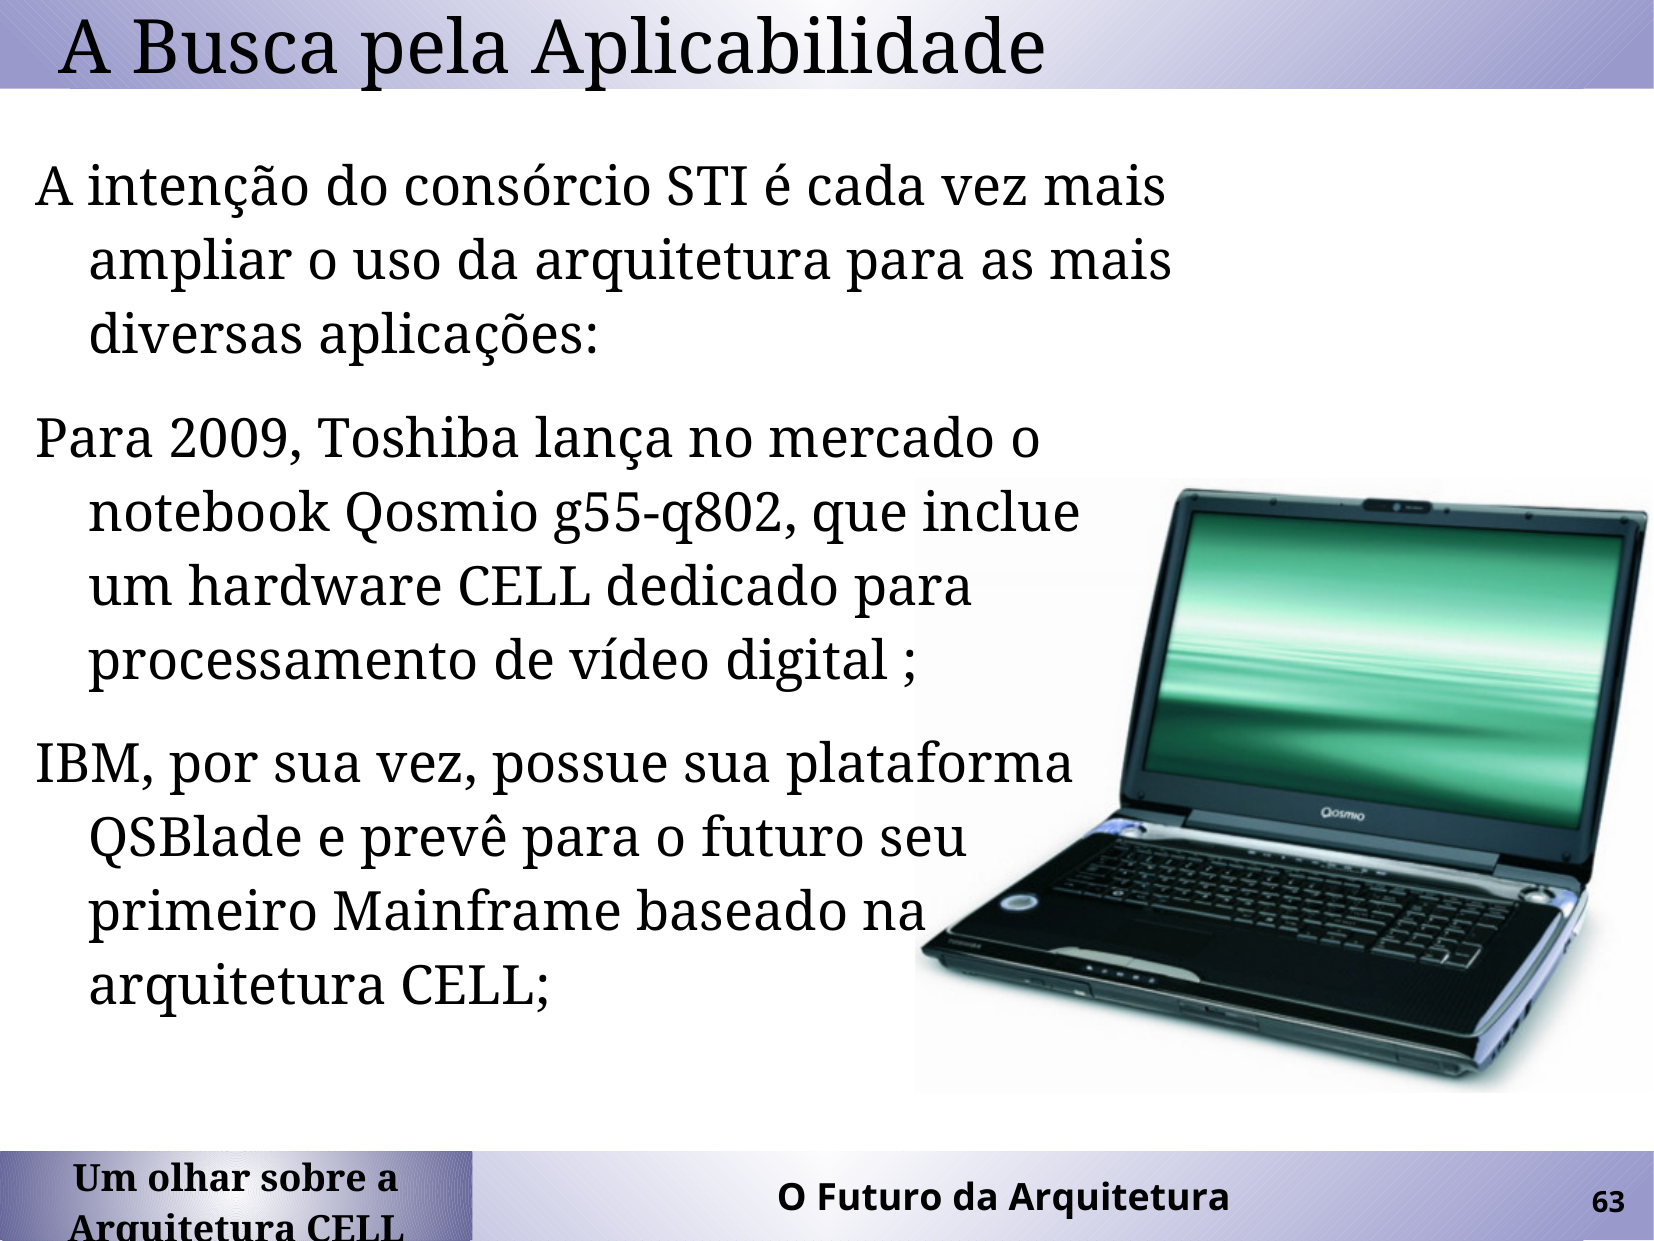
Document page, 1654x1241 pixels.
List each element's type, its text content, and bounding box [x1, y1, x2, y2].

list A intenção do consórcio STI é cada vez mais ampliar o uso da arquitetura para as mais diversas aplicações: Para 2009, Toshiba lança no mercado o notebook Qosmio g55-q802, que inclue um hardware CELL dedicado para processamento de vídeo digital ; IBM, por sua vez, possue sua plataforma QSBlade e prevê para o futuro seu primeiro Mainframe baseado na arquitetura CELL; [17, 147, 1182, 952]
text_box O Futuro da Arquitetura [501, 1151, 1506, 1241]
title A Busca pela Aplicabilidade [59, 0, 1447, 89]
picture [915, 478, 1654, 1093]
